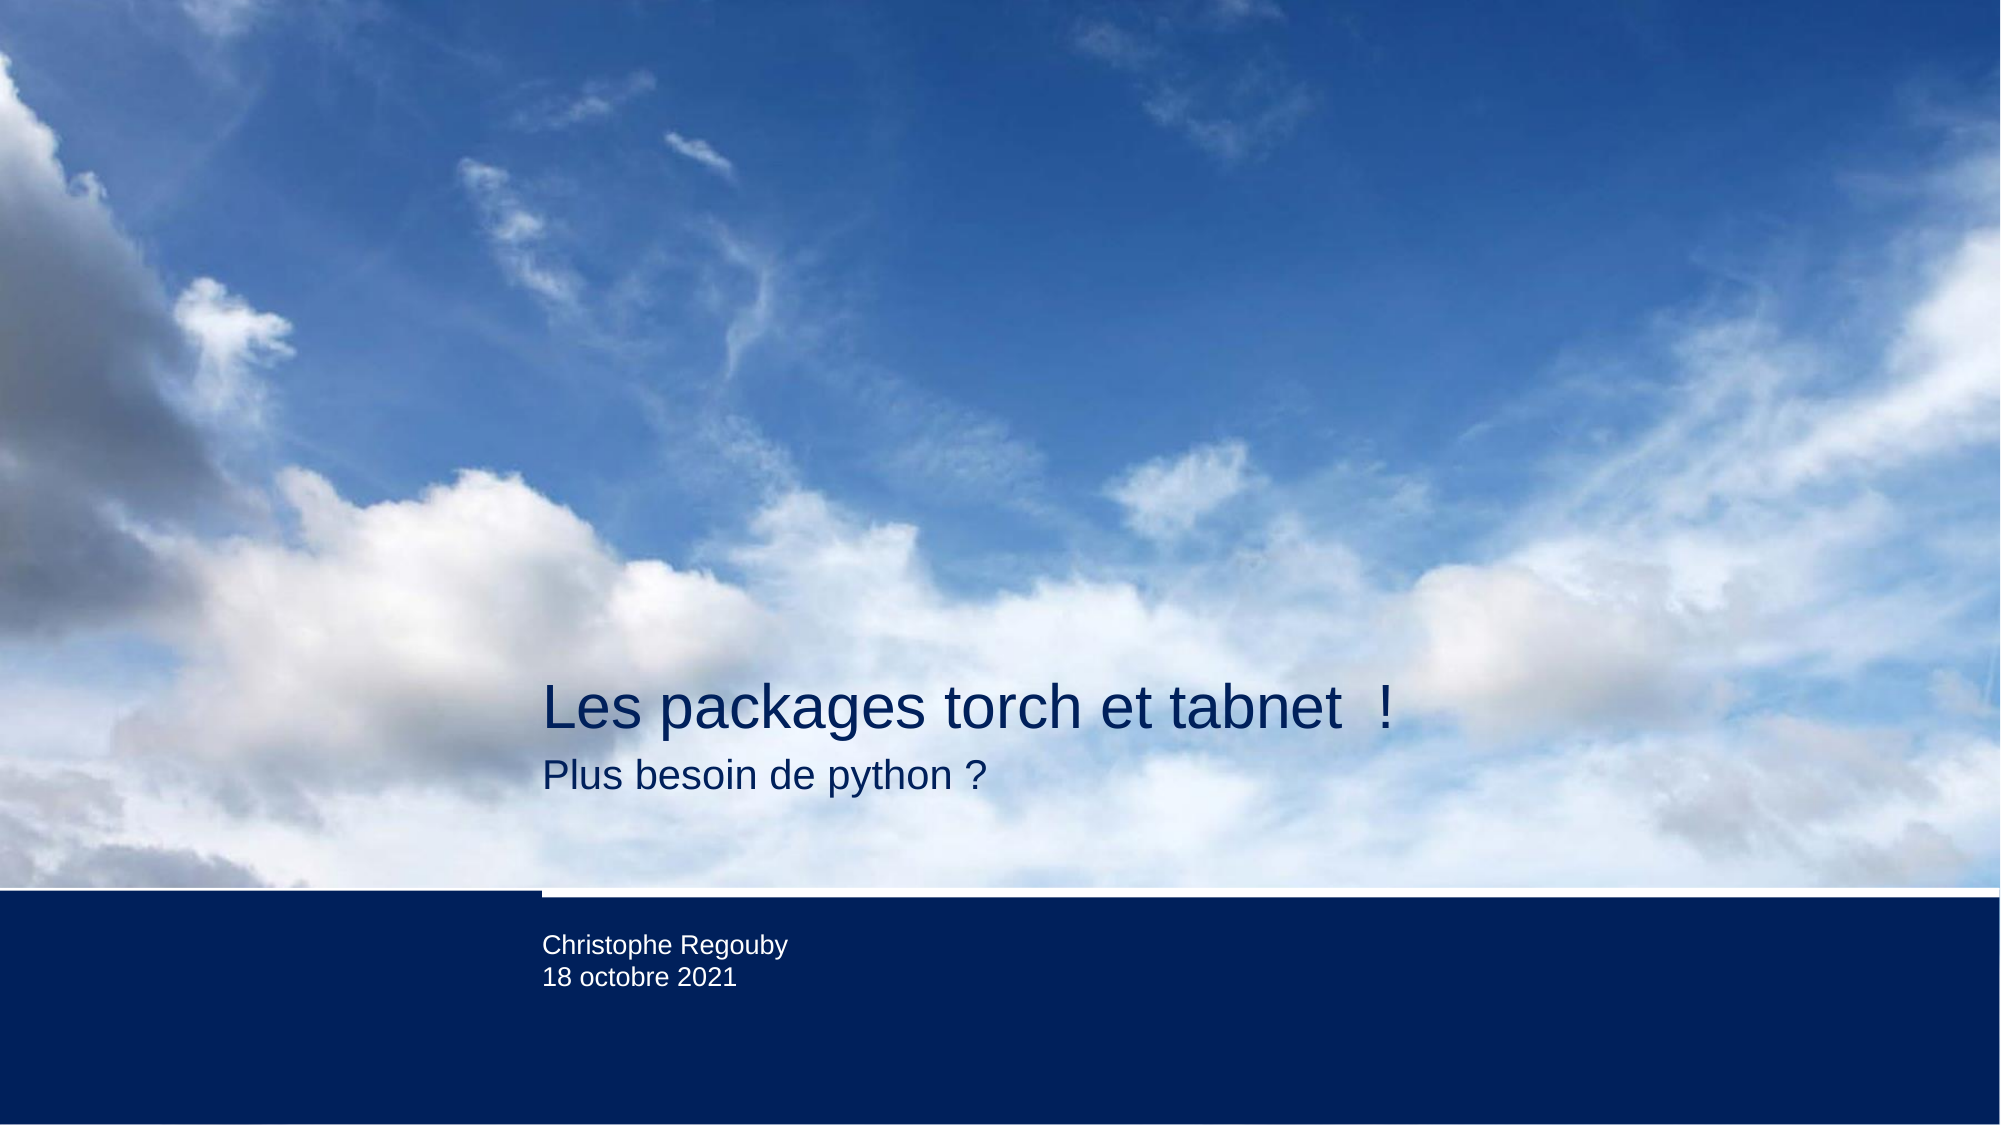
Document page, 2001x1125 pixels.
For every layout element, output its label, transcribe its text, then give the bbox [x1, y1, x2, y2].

text_box Christophe Regouby 18 octobre 2021 [542, 927, 1532, 1104]
text_box Plus besoin de python ? [542, 748, 1532, 890]
text_box Les packages torch et tabnet ! [542, 267, 1532, 742]
picture [0, 0, 2001, 1125]
